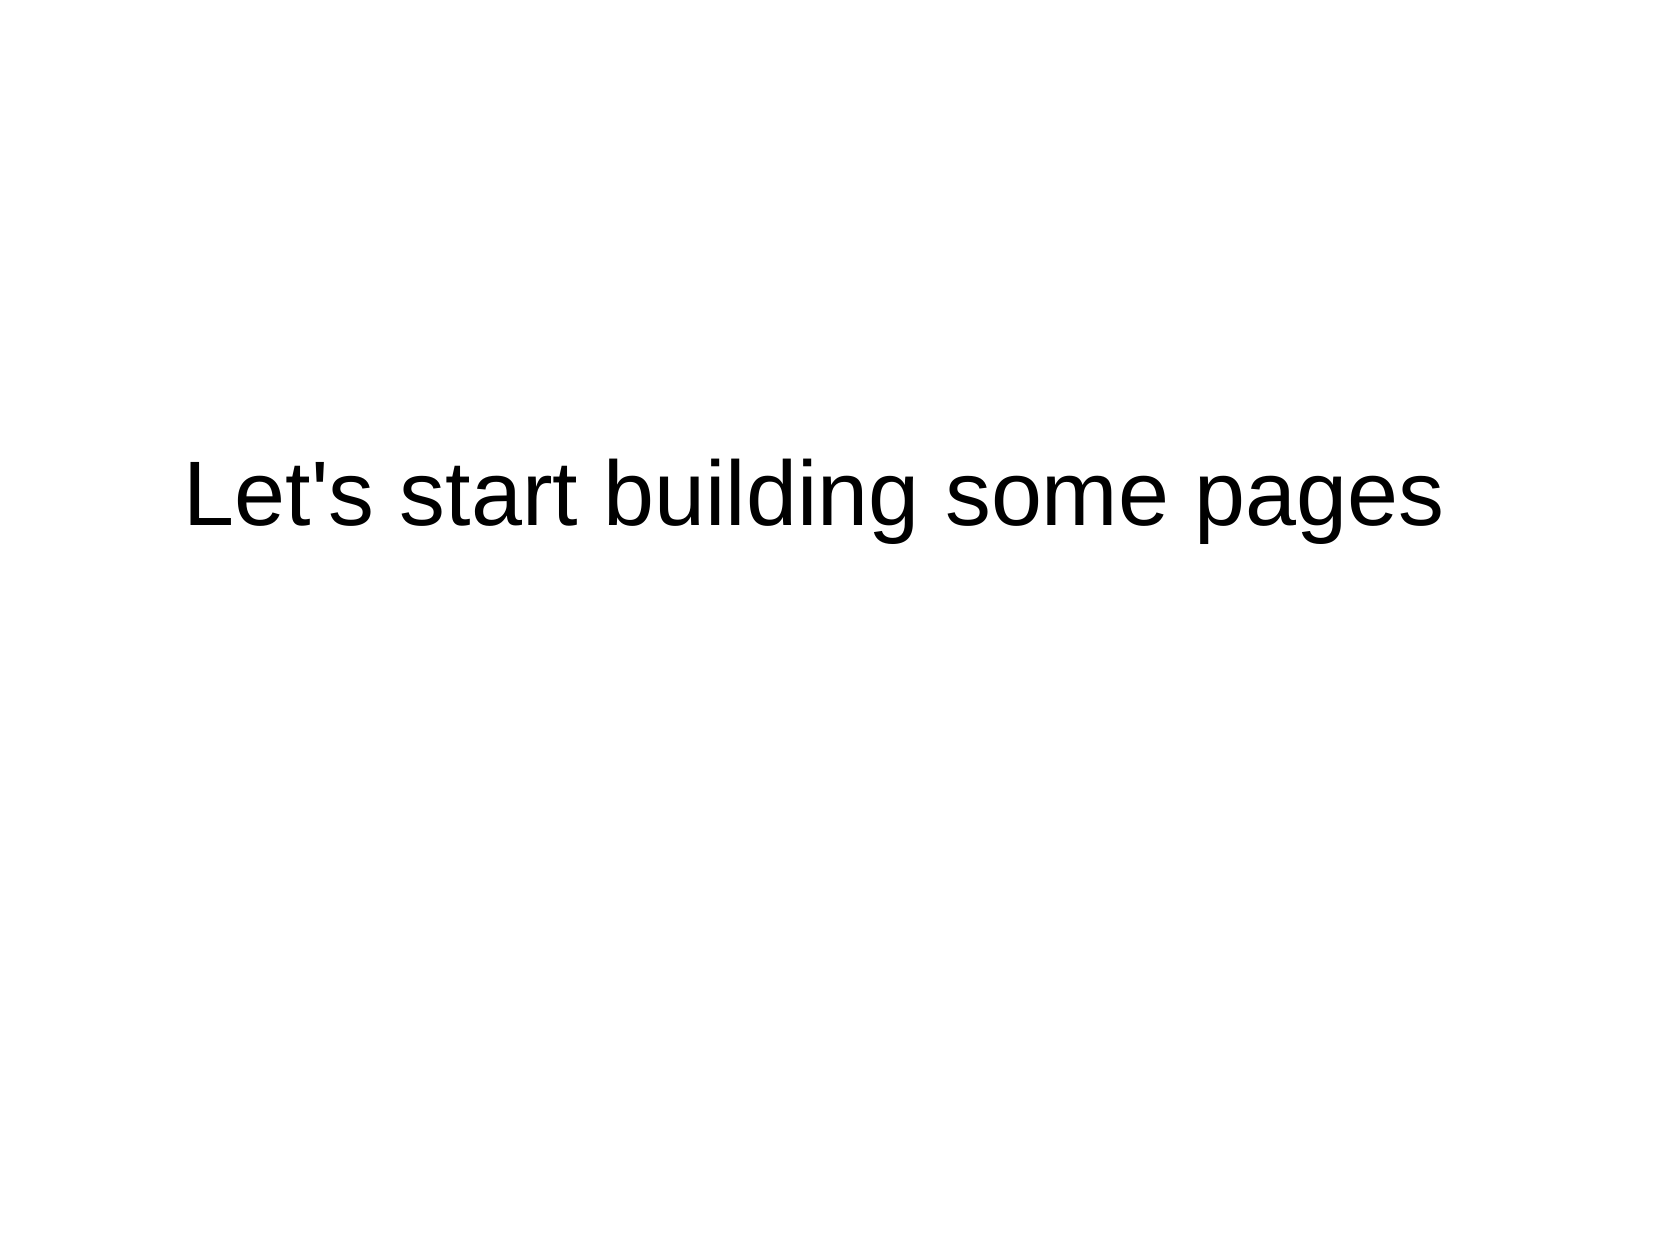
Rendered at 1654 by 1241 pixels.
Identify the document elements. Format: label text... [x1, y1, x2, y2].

title Let's start building some pages [70, 389, 1559, 597]
